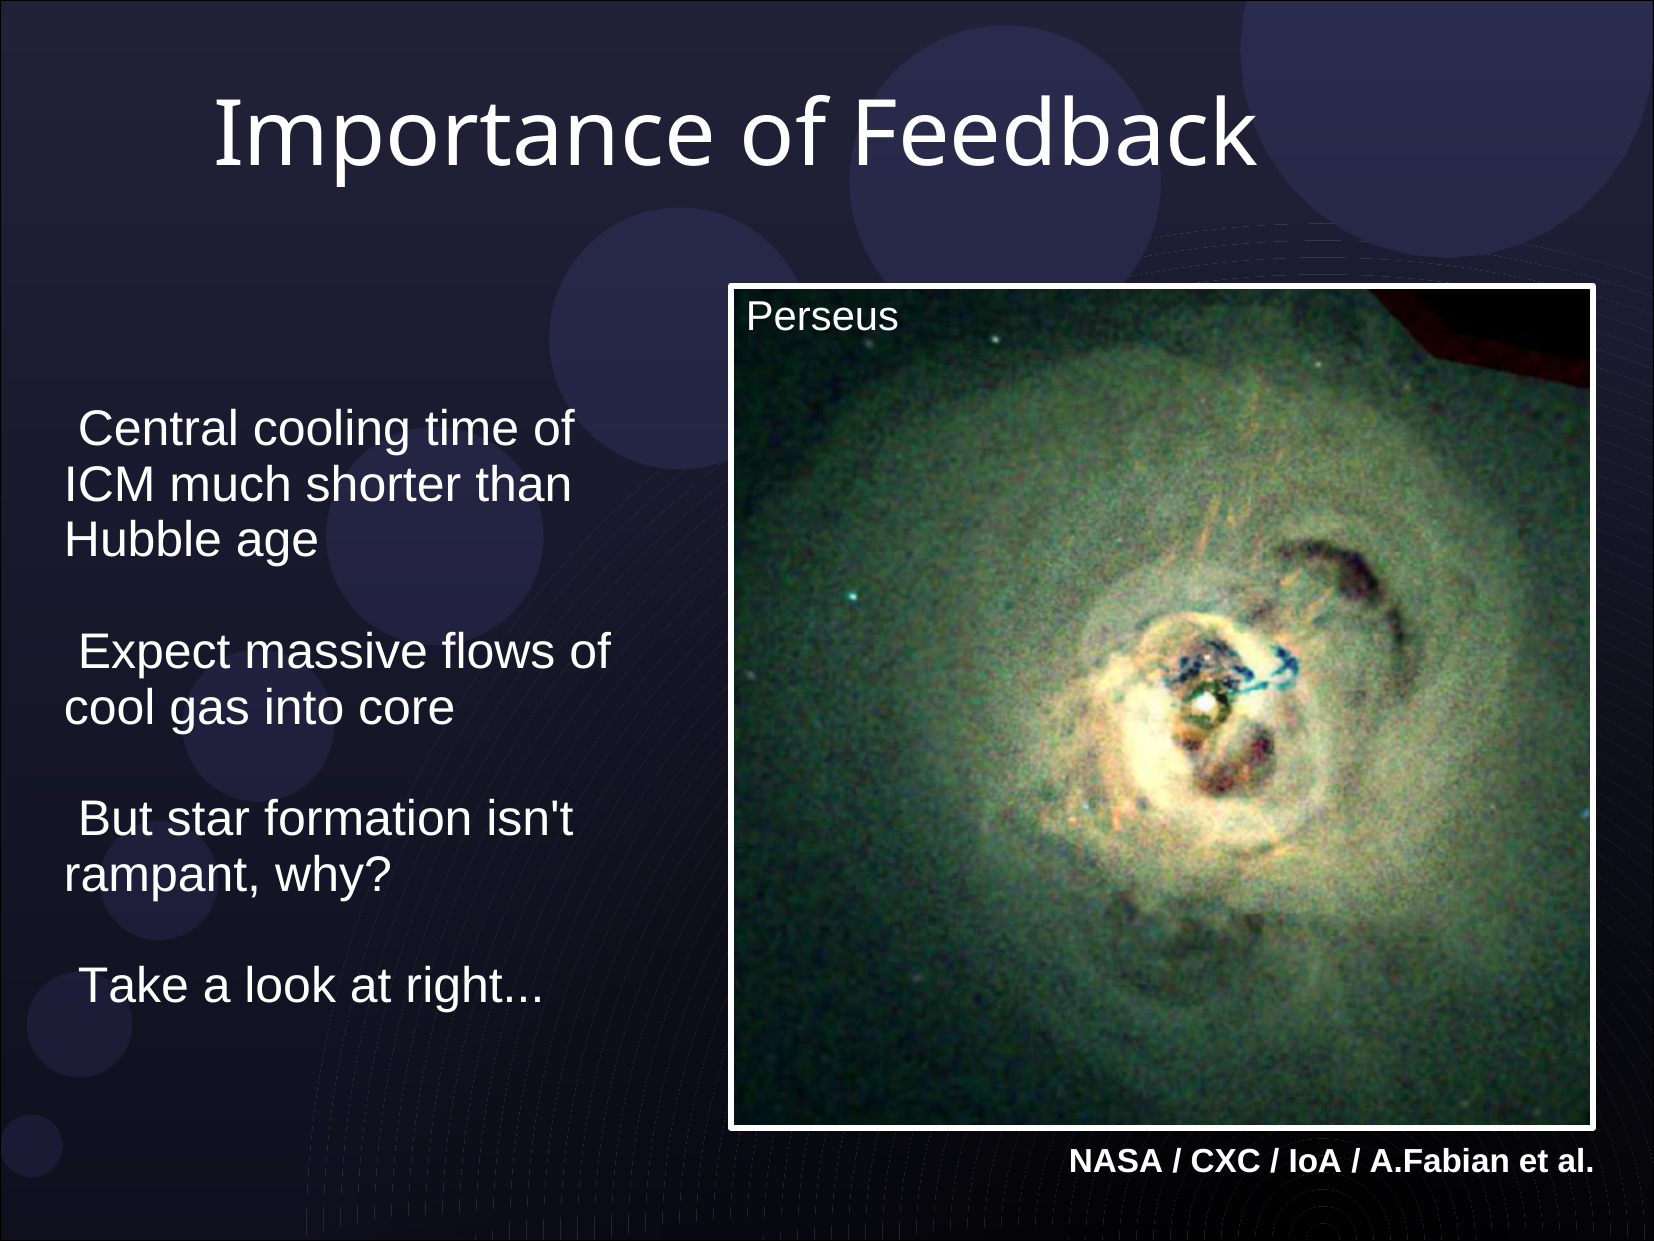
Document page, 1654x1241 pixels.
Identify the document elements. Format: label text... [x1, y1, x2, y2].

text_box NASA / CXC / IoA / A.Fabian et al. [1065, 1139, 1601, 1183]
text_box Importance of Feedback [213, 67, 1438, 197]
picture [733, 288, 1590, 1126]
text_box Perseus [745, 292, 900, 340]
text_box Central cooling time of ICM much shorter than Hubble age Expect massive flows of cool gas into core But star formation isn't rampant, why? Take a look at right... [63, 400, 627, 1014]
